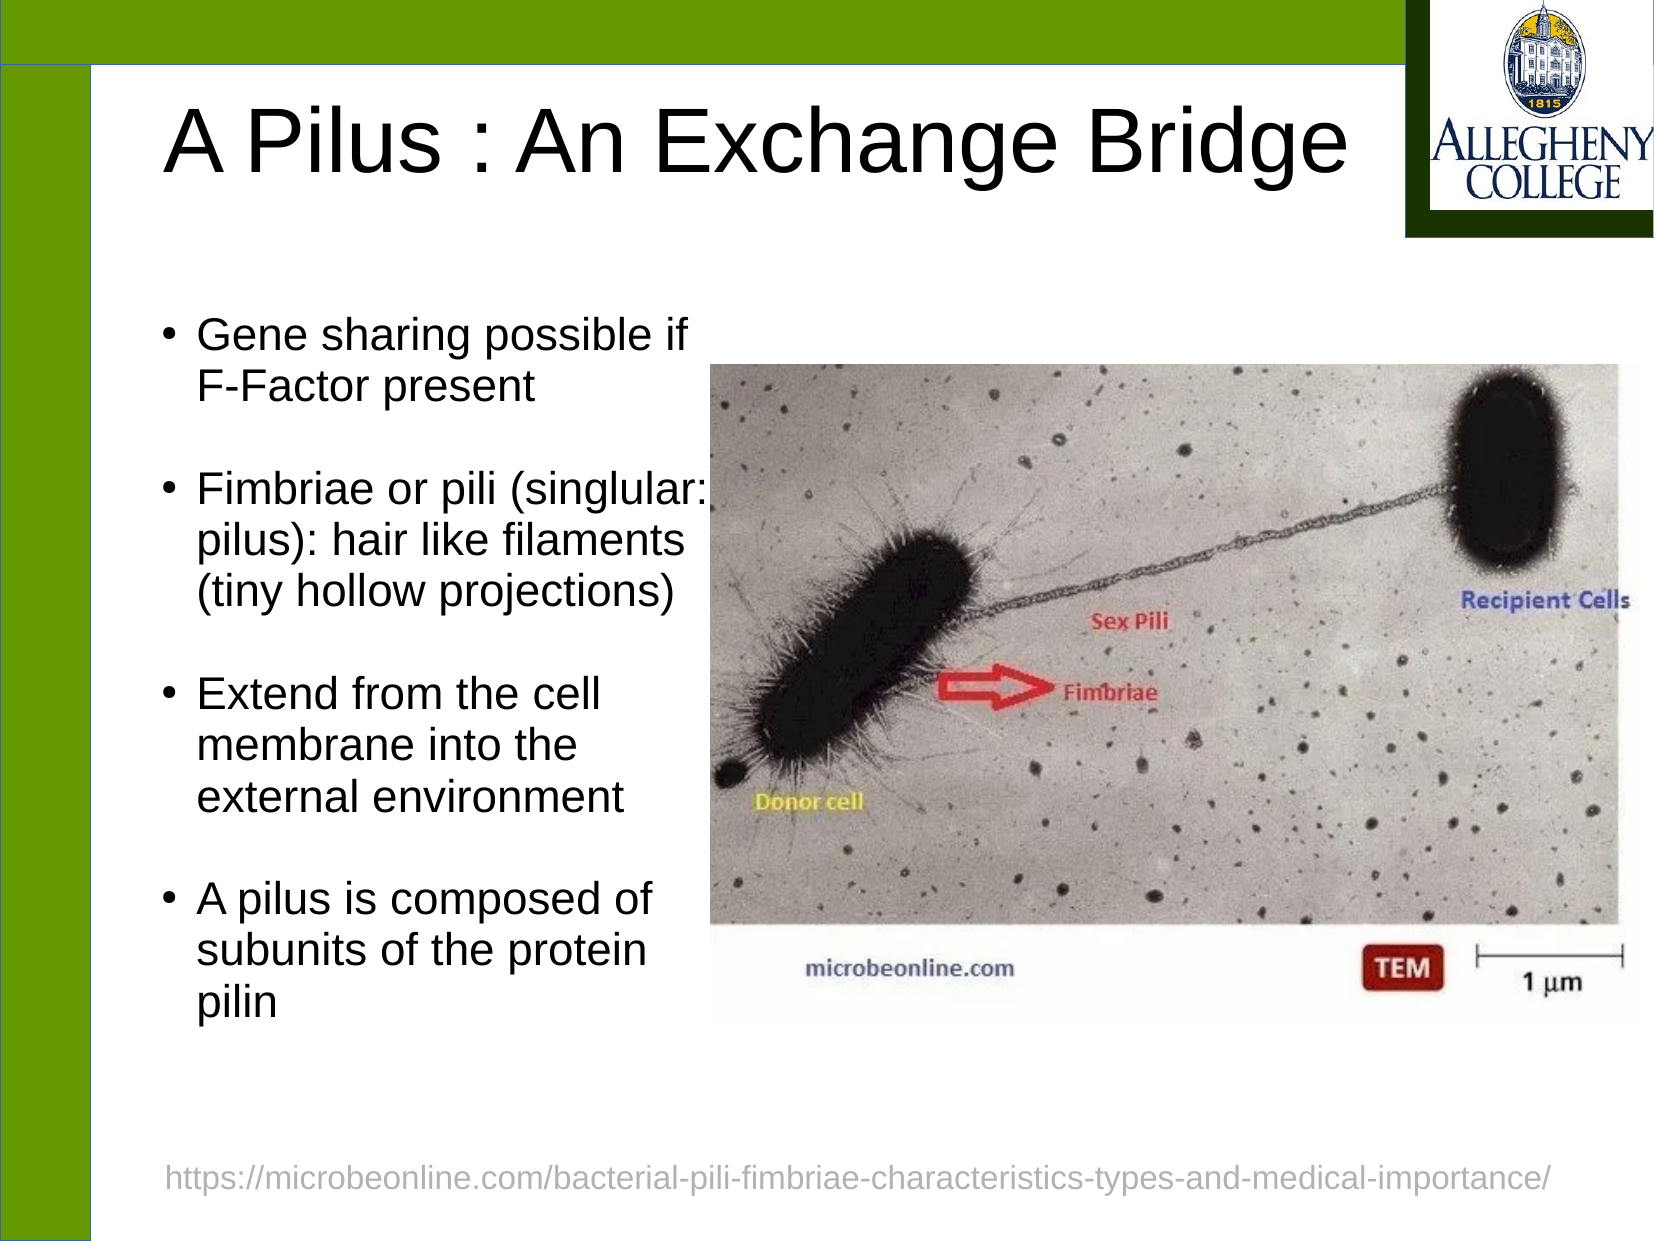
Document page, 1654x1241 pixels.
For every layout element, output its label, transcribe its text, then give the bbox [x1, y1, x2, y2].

text_box https://microbeonline.com/bacterial-pili-fimbriae-characteristics-types-and-medical-importance/ [150, 1151, 1654, 1229]
title A Pilus : An Exchange Bridge [153, 65, 1362, 245]
text_box Gene sharing possible if F-Factor present Fimbriae or pili (singlular: pilus): hair like filaments (tiny hollow projections) Extend from the cell membrane into the external environment A pilus is composed of subunits of the protein pilin [146, 301, 732, 1157]
text_box [0, 0, 1654, 1241]
picture [710, 364, 1641, 1025]
picture [1430, 0, 1654, 210]
